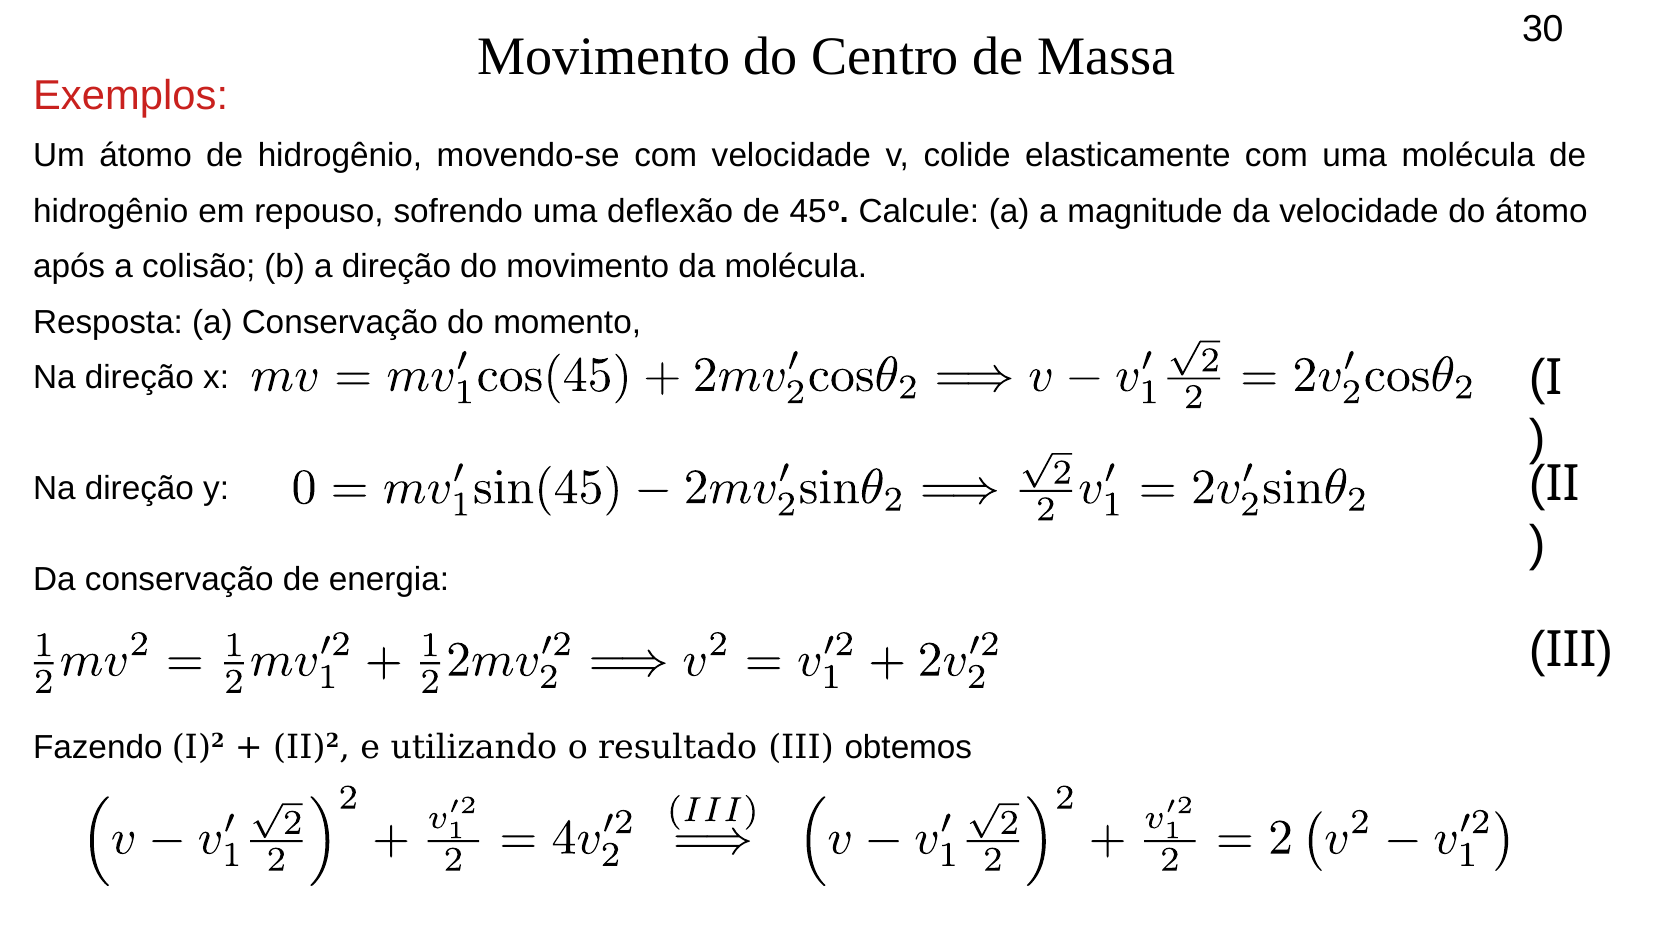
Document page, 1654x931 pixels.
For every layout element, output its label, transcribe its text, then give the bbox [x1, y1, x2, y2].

text_box (I) [1513, 333, 1594, 415]
text_box <number> [1507, 0, 1654, 71]
text_box (III) [1513, 605, 1631, 687]
picture [79, 783, 1511, 888]
picture [291, 453, 1365, 521]
picture [31, 630, 1000, 695]
text_box (II) [1513, 439, 1611, 522]
text_box Movimento do Centro de Massa [462, 0, 1192, 94]
picture [250, 340, 1472, 409]
text_box Exemplos: Um átomo de hidrogênio, movendo-se com velocidade v, colide elasticamente com uma molécula de hidrogênio em repouso, sofrendo uma deflexão de 45o. Calcule: (a) a magnitude da velocidade do átomo após a colisão; (b) a direção do movimento da molécula. Resposta: (a) Conservação do momento, Na direção x: Na direção y: Da conservação de energia: Fazendo (I)2 + (II)2, e utilizando o resultado (III) obtemos [18, 64, 1636, 844]
